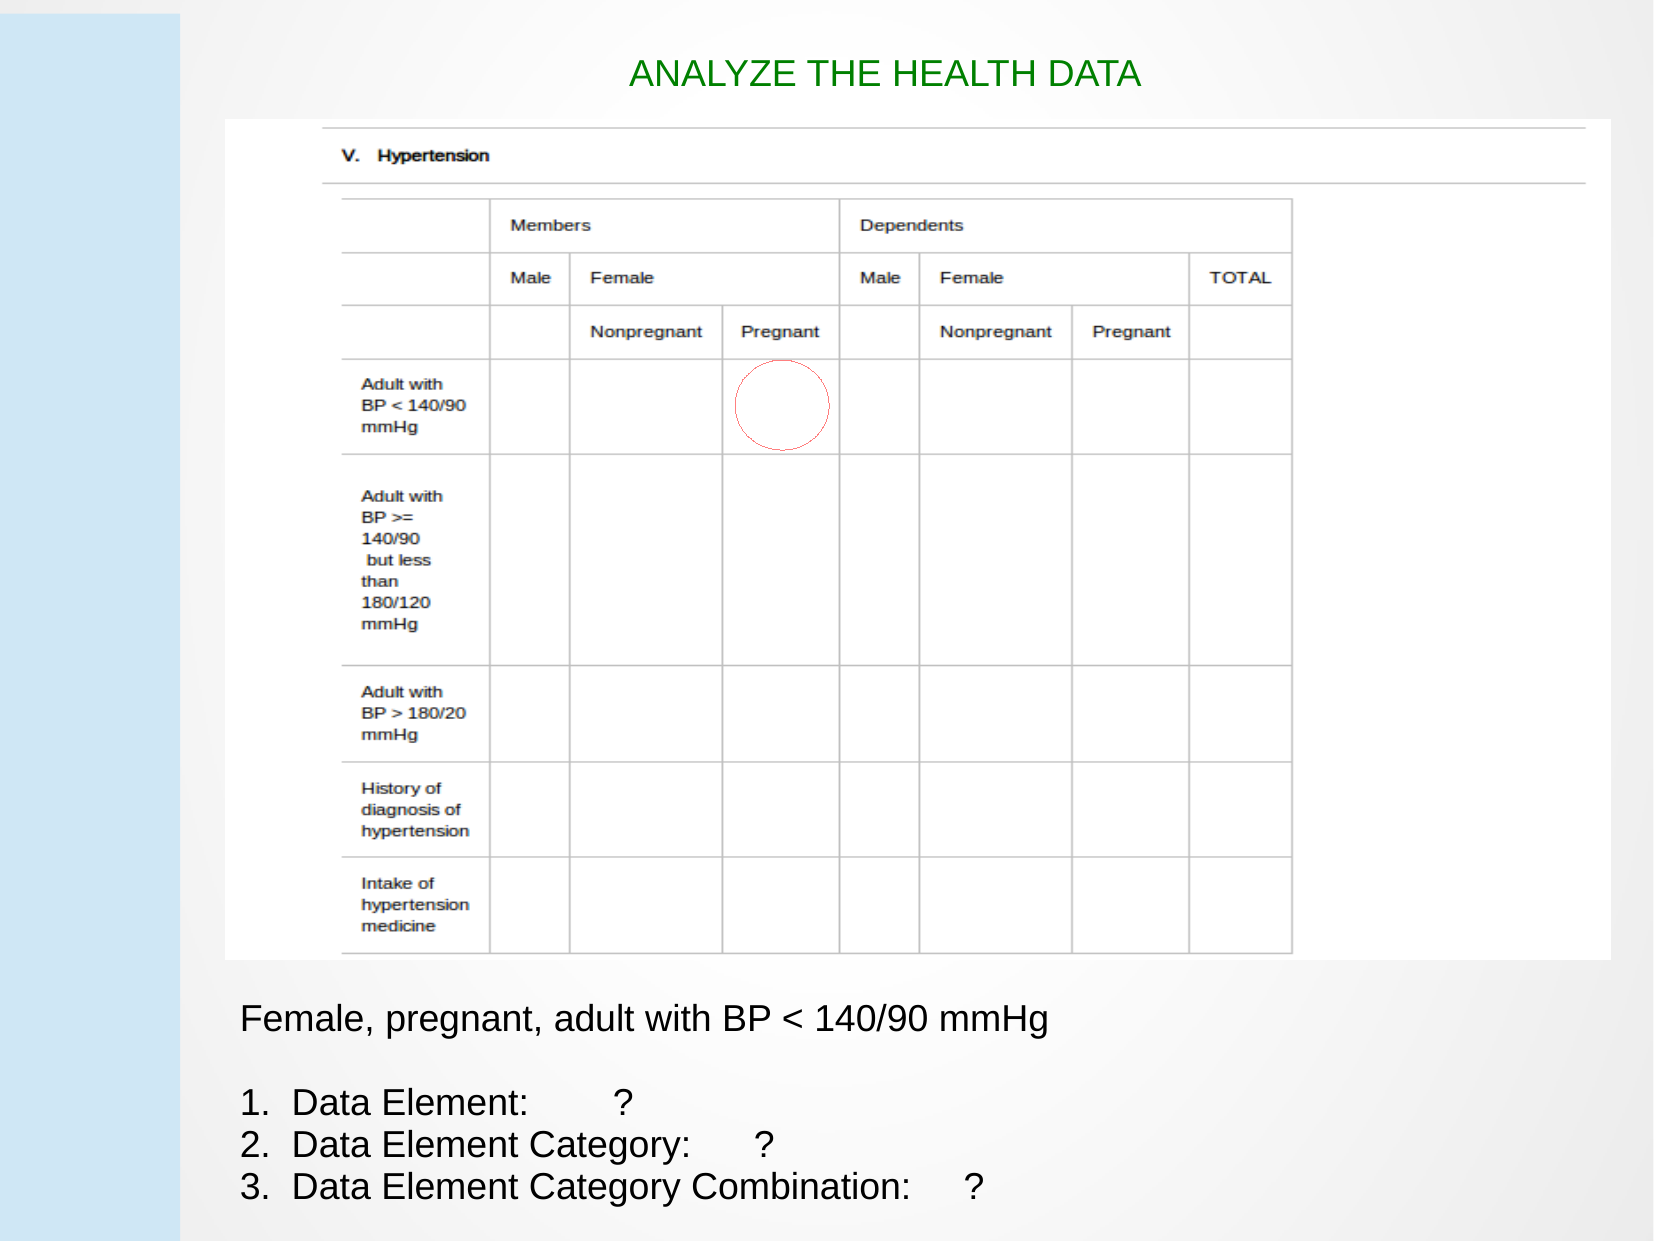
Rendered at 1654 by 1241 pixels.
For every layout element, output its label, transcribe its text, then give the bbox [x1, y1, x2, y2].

text_box ANALYZE THE HEALTH DATA [614, 45, 1158, 102]
text_box Female, pregnant, adult with BP < 140/90 mmHg 1. Data Element: ? 2. Data Element Category: ? 3. Data Element Category Combination: ? [225, 990, 1065, 1215]
text_box [0, 13, 225, 1241]
picture [0, 0, 1654, 1241]
